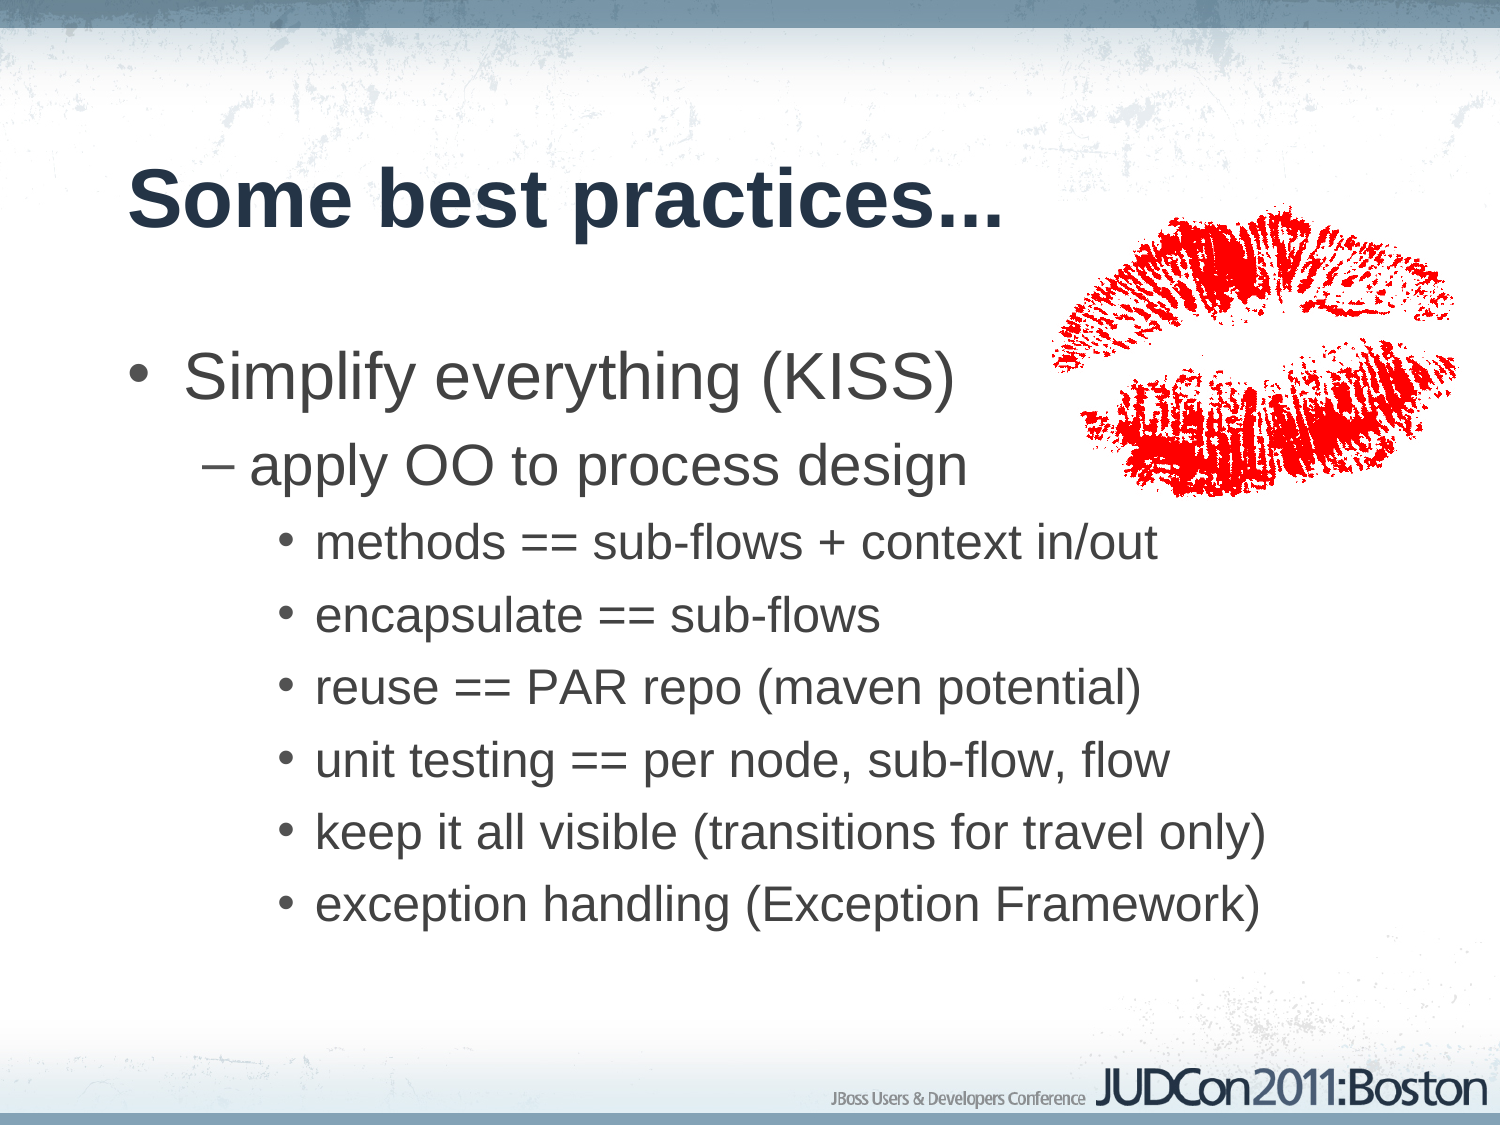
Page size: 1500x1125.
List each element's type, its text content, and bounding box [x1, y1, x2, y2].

title Some best practices... [112, 68, 1388, 320]
list Simplify everything (KISS) apply OO to process design methods == sub-flows + context in/out encapsulate == sub-flows reuse == PAR repo (maven potential) unit testing == per node, sub-flow, flow keep it all visible (transitions for travel only) exception handling (Exception Framework) [112, 324, 1388, 1001]
picture [0, 0, 1500, 1125]
